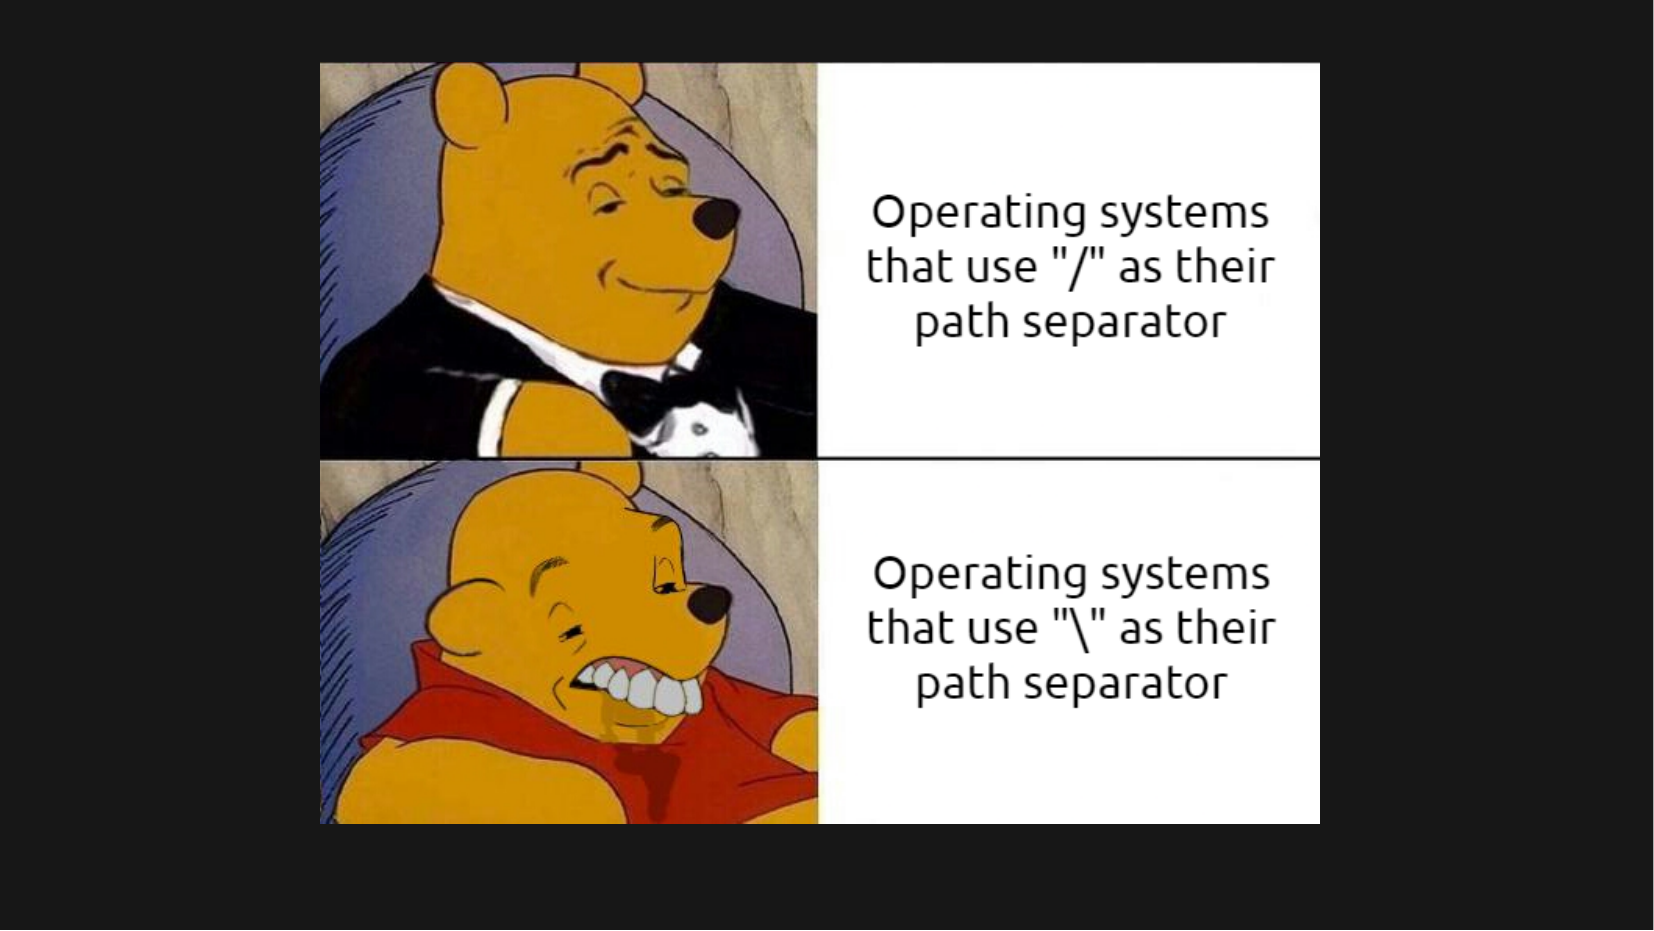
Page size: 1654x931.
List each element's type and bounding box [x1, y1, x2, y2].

picture [320, 62, 1320, 824]
